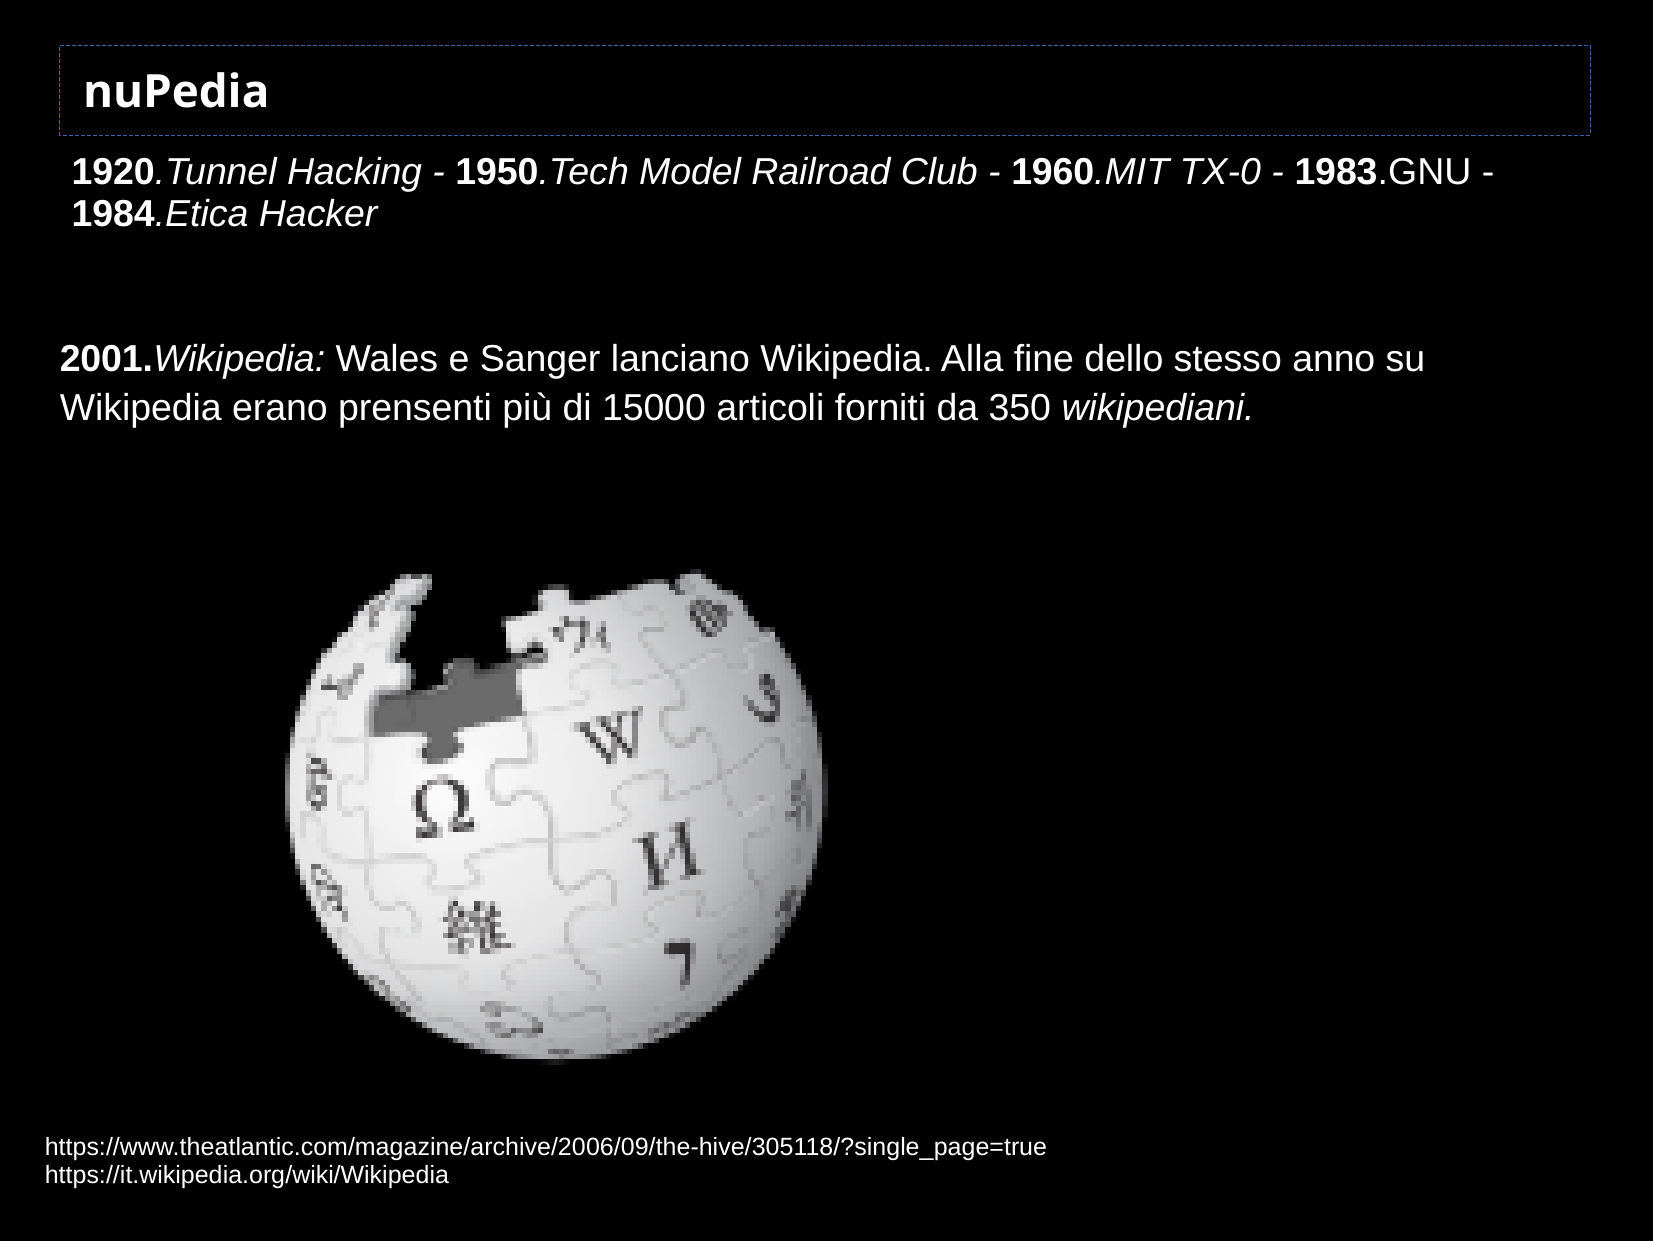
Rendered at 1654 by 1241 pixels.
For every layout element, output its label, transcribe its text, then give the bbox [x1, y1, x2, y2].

list nuPedia [59, 45, 1591, 136]
text_box https://www.theatlantic.com/magazine/archive/2006/09/the-hive/305118/?single_page=true https://it.wikipedia.org/wiki/Wikipedia [30, 1125, 1646, 1241]
text_box 1920.Tunnel Hacking - 1950.Tech Model Railroad Club - 1960.MIT TX-0 - 1983.GNU - 1984.Etica Hacker [56, 142, 1653, 251]
picture [285, 569, 828, 1066]
text_box 2001.Wikipedia: Wales e Sanger lanciano Wikipedia. Alla fine dello stesso anno su Wikipedia erano prensenti più di 15000 articoli forniti da 350 wikipediani. [45, 330, 1606, 499]
